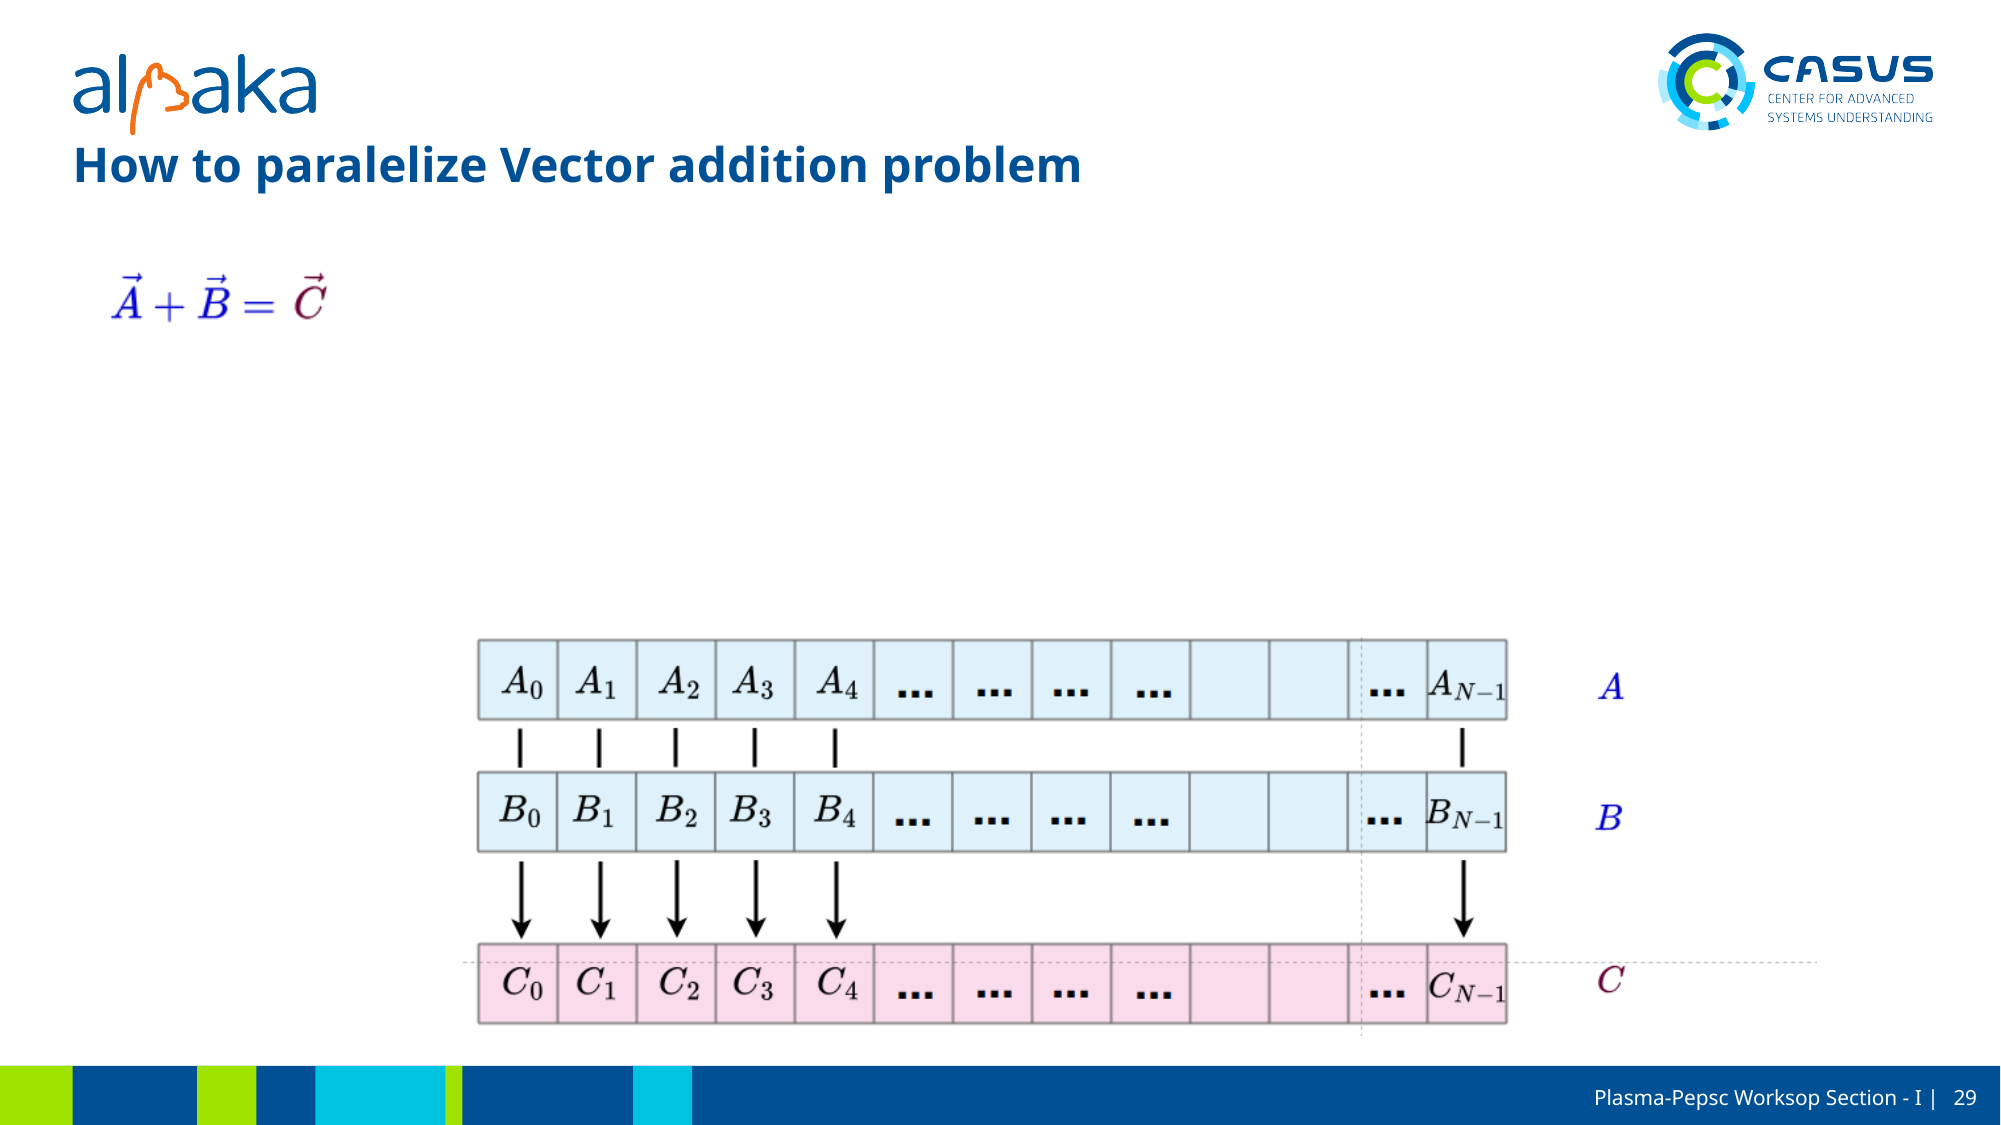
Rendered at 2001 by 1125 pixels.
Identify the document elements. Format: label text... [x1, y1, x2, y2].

picture [1658, 33, 1933, 131]
picture [74, 231, 375, 348]
picture [461, 637, 1817, 1036]
picture [72, 53, 317, 136]
title How to paralelize Vector addition problem [72, 130, 1620, 199]
